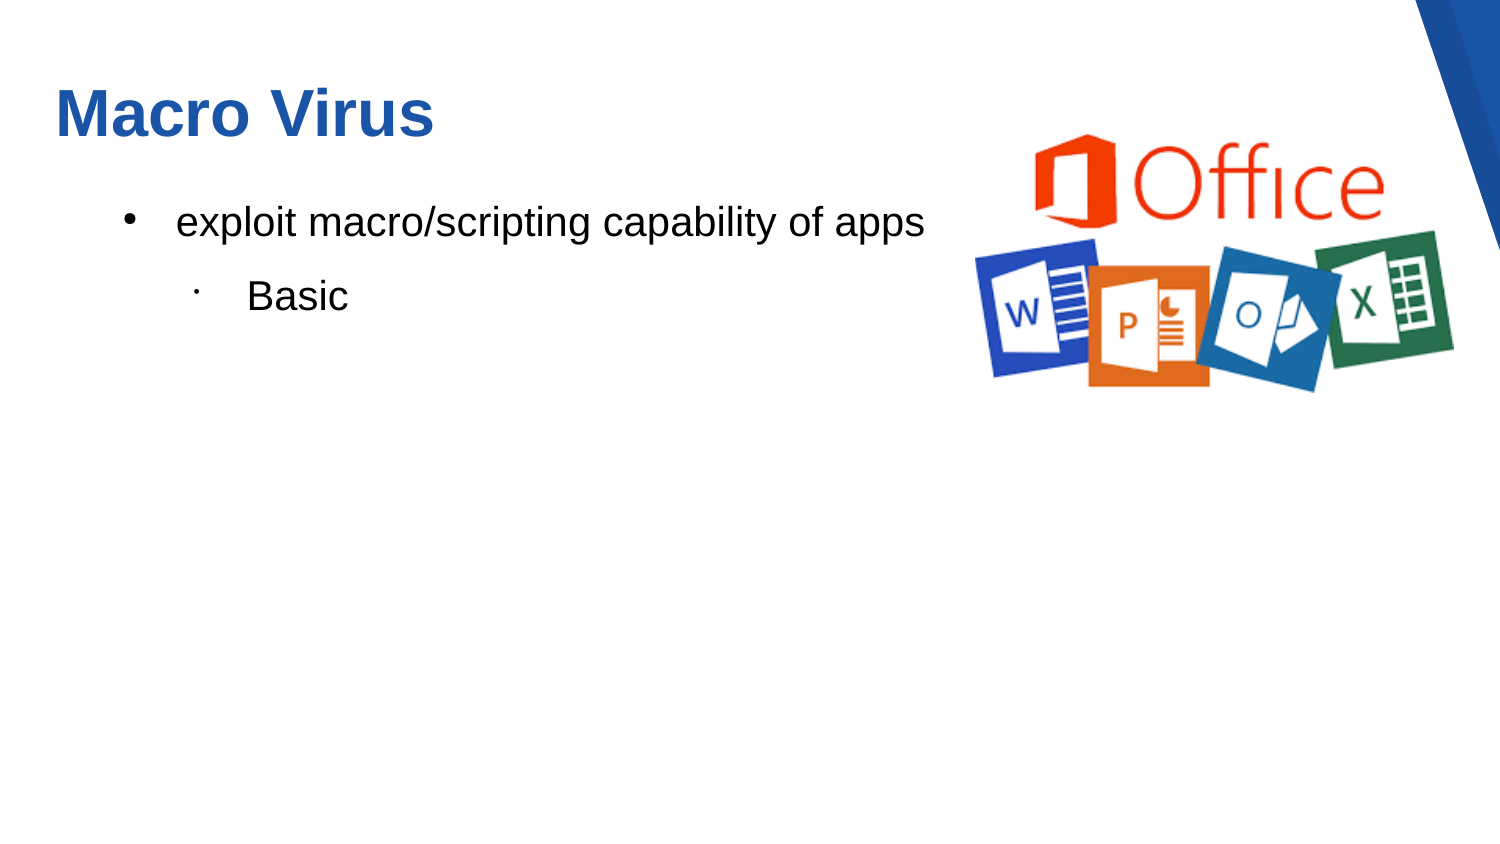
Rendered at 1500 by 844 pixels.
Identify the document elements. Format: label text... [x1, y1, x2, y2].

list exploit macro/scripting capability of apps Basic [90, 180, 1456, 755]
picture [975, 134, 1454, 393]
title Macro Virus [40, 97, 1231, 166]
